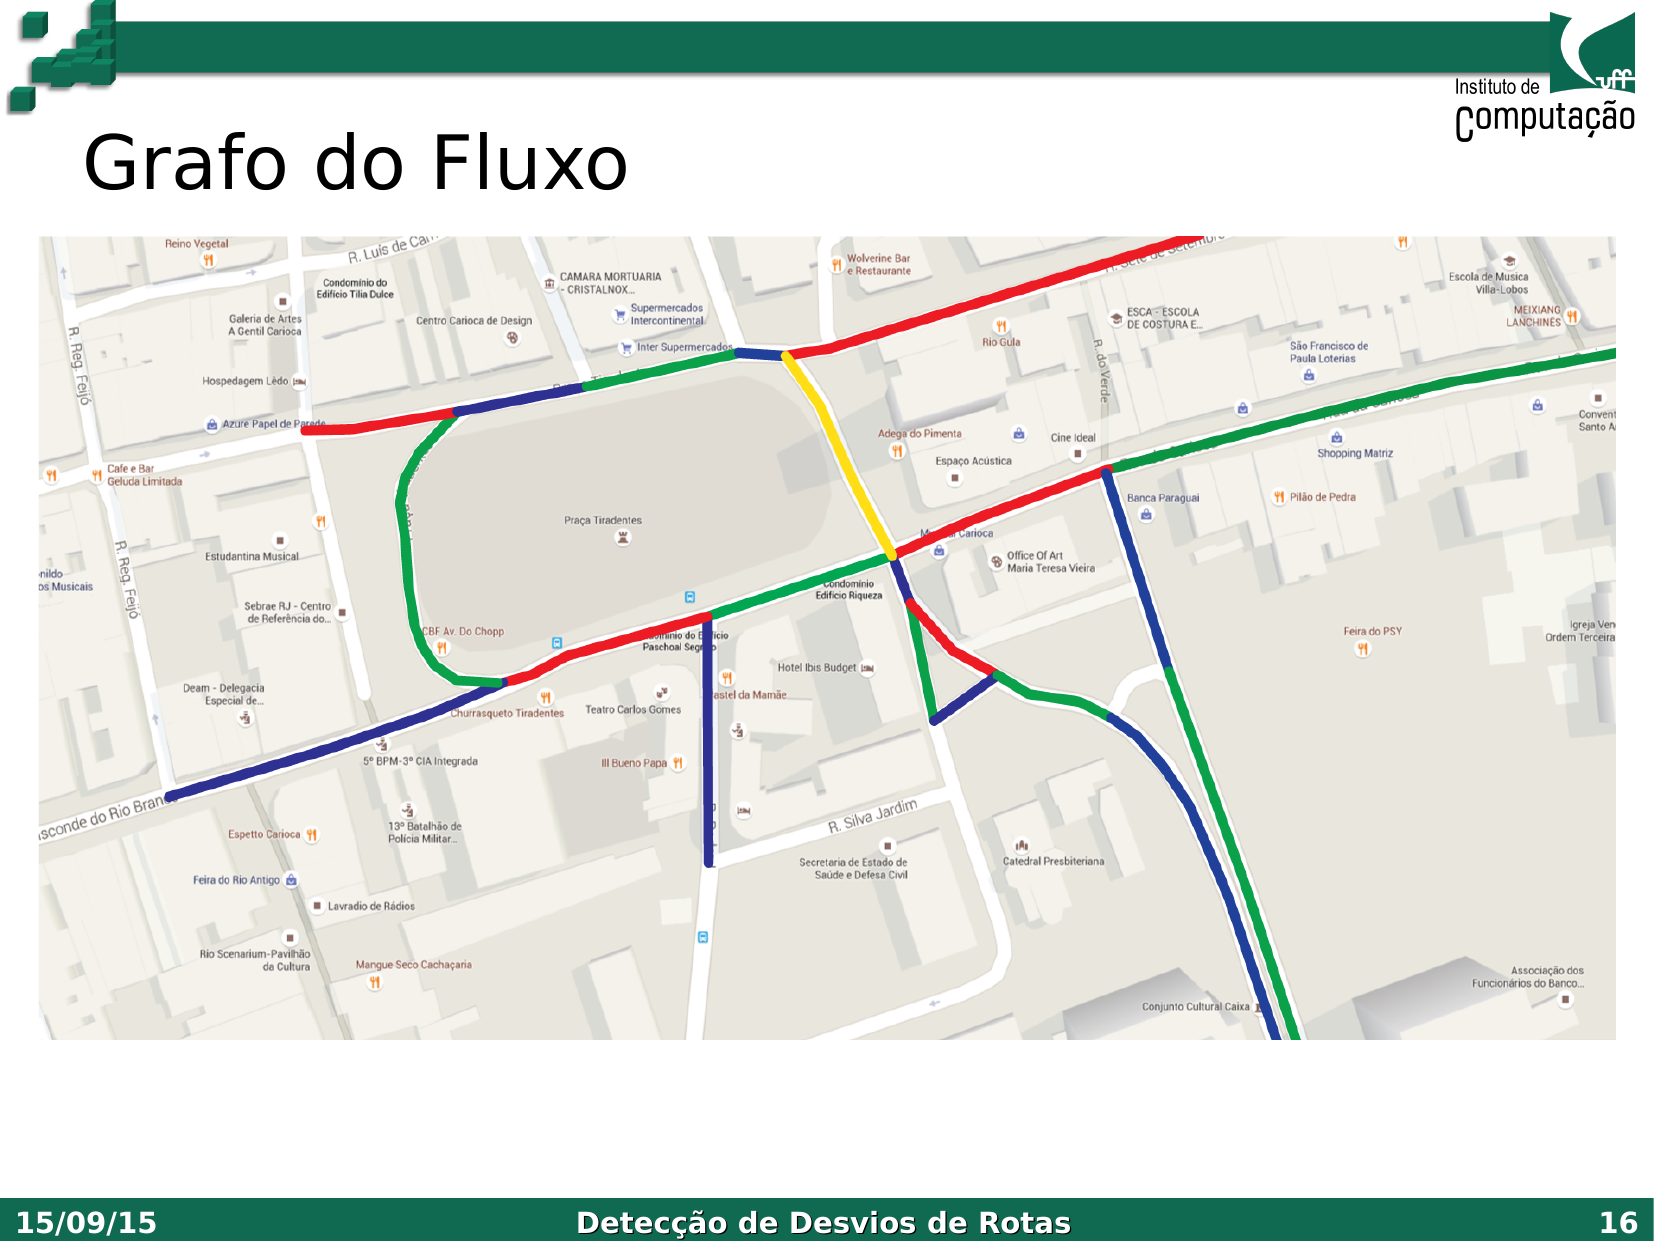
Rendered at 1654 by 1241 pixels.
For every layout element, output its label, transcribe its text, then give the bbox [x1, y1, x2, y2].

picture [0, 1198, 1654, 1241]
picture [38, 236, 1616, 1041]
title Grafo do Fluxo [82, 70, 1571, 236]
picture [0, 0, 1654, 166]
